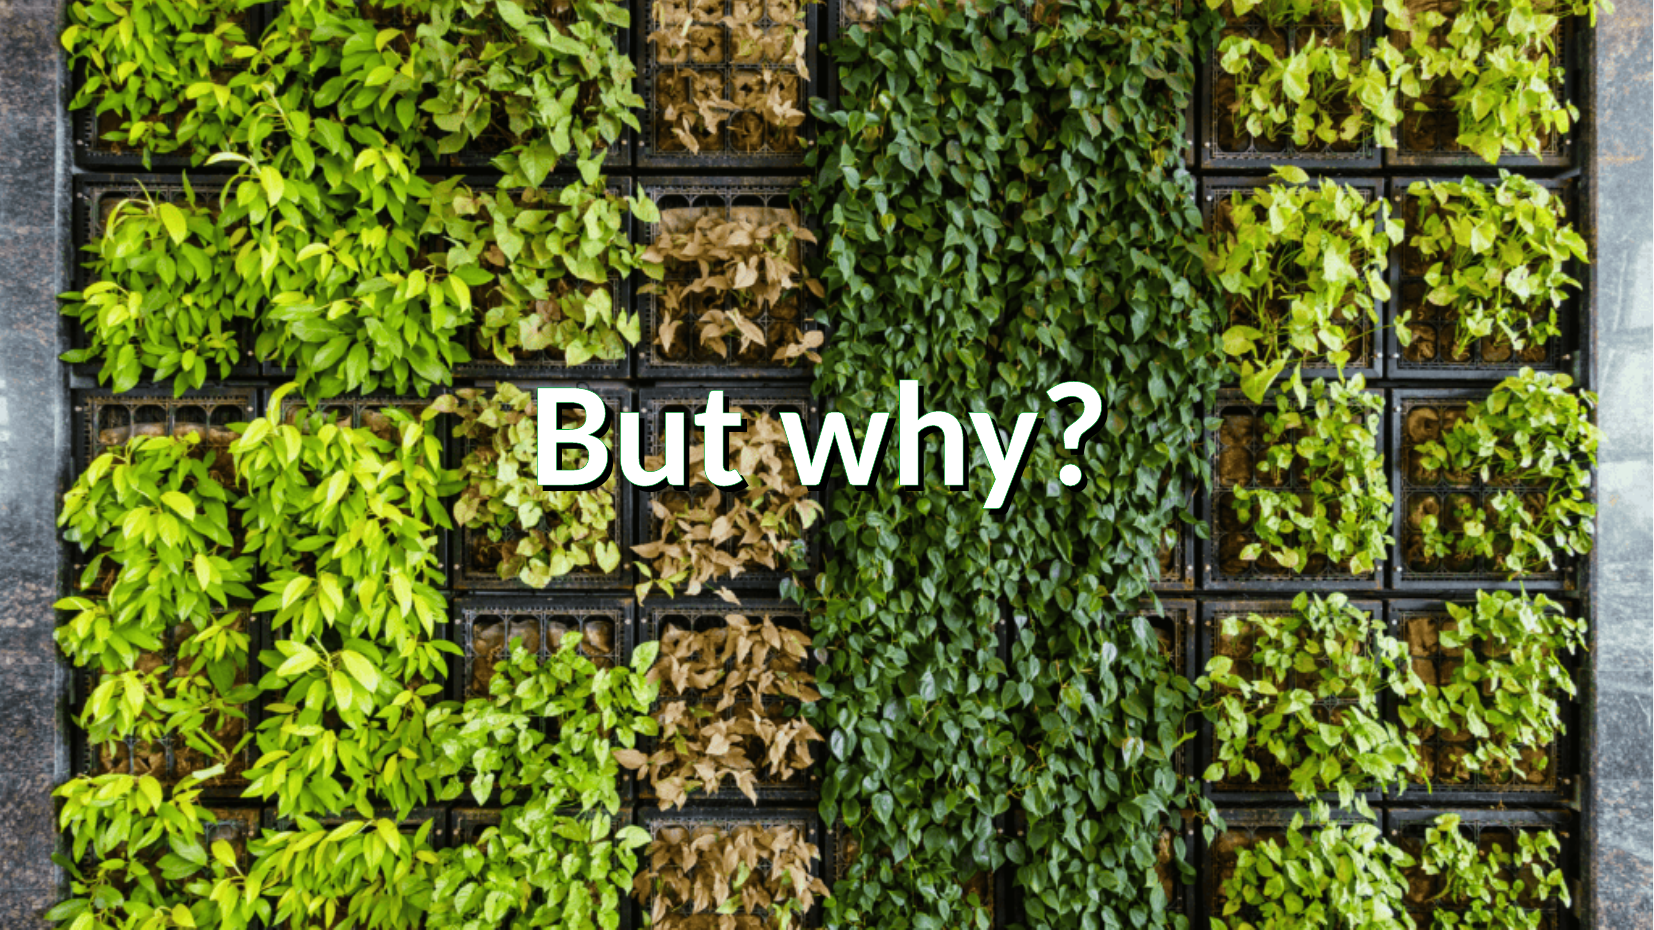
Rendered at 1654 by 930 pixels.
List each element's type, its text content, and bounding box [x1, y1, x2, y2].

picture [0, 0, 1654, 930]
title But why? [75, 369, 1563, 526]
